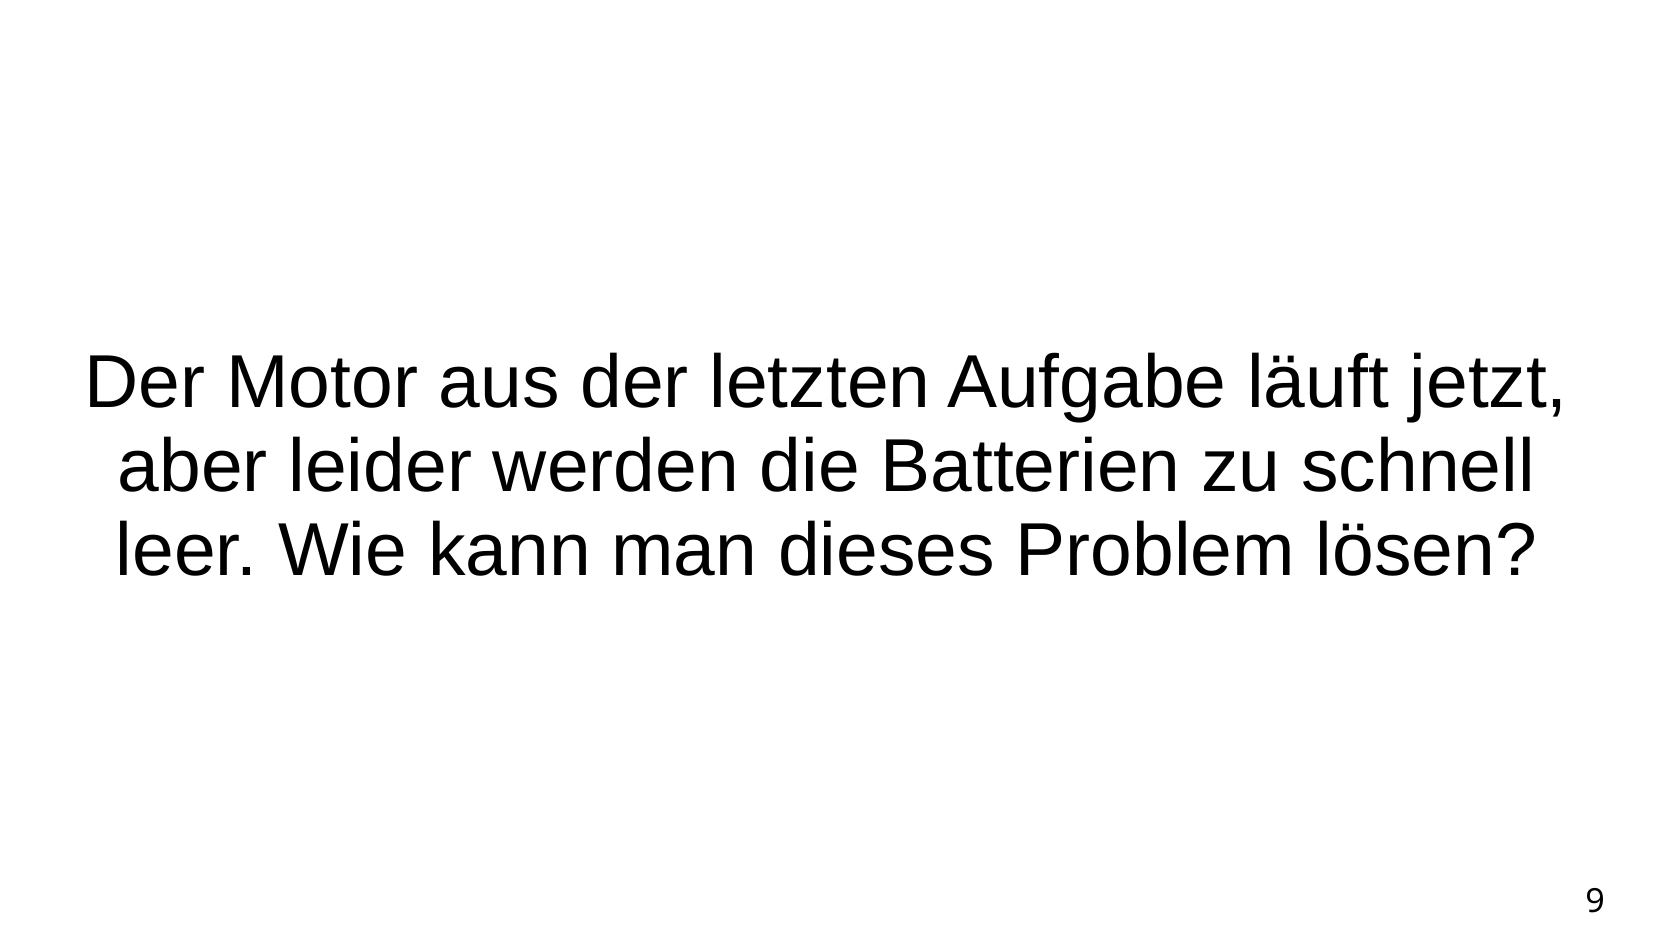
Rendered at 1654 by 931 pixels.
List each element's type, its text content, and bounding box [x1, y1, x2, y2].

list Der Motor aus der letzten Aufgabe läuft jetzt, aber leider werden die Batterien zu schnell leer. Wie kann man dieses Problem lösen? [82, 90, 1571, 841]
